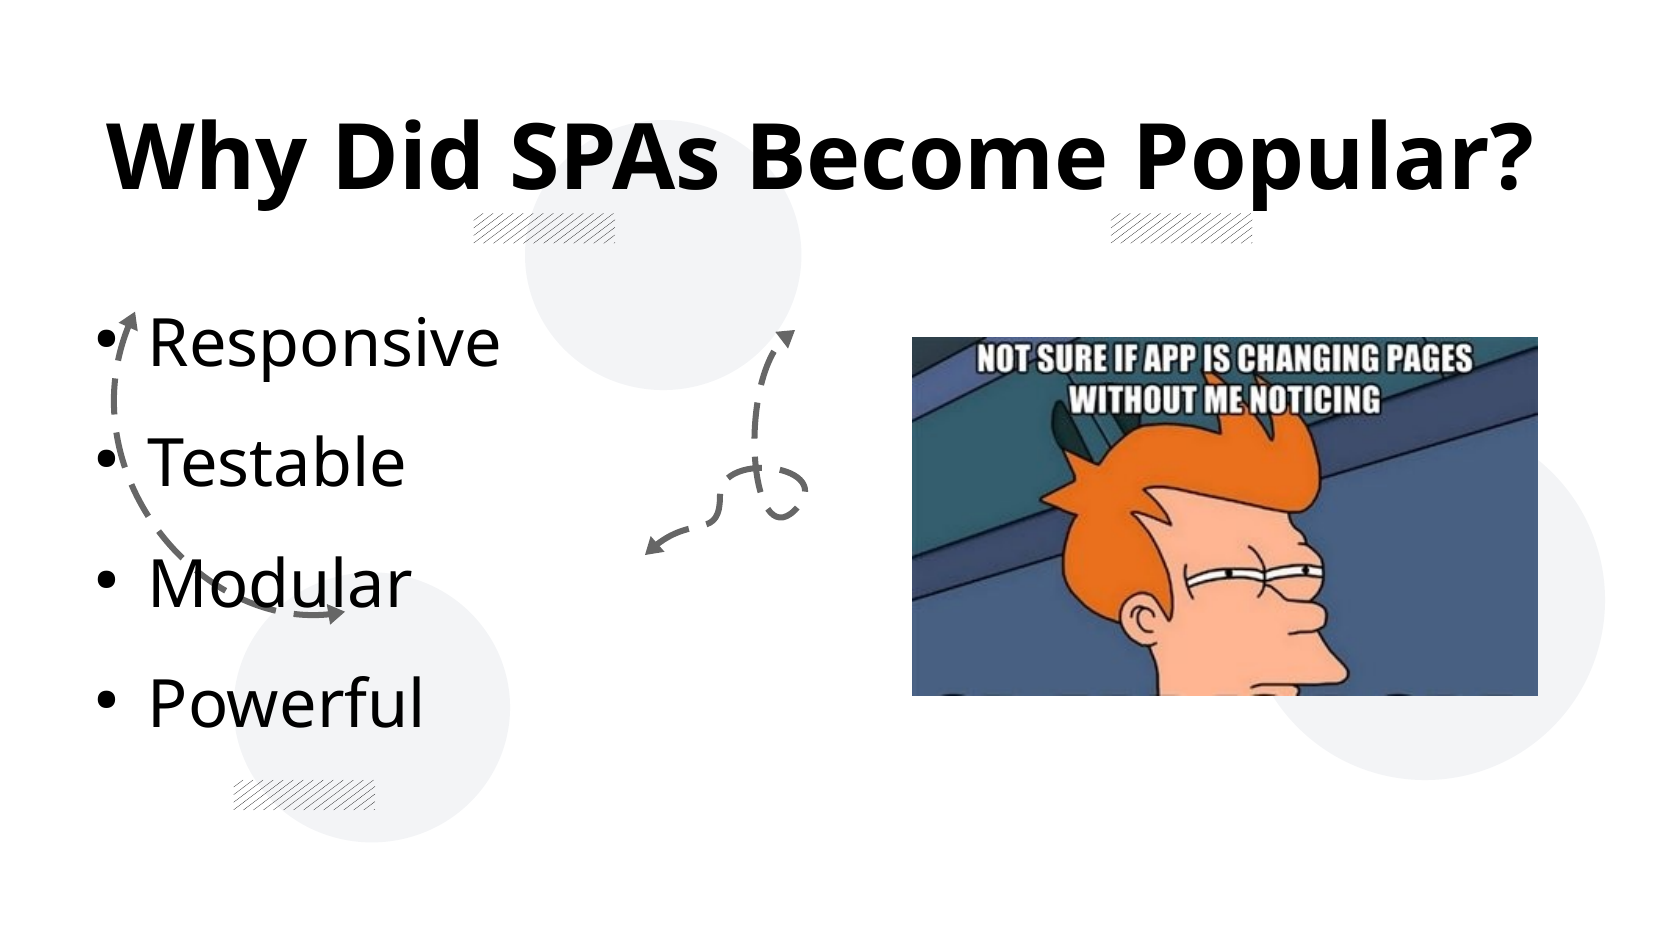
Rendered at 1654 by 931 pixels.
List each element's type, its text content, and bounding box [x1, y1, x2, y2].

list Responsive Testable Modular Powerful [76, 295, 1565, 835]
picture [912, 337, 1538, 696]
title Why Did SPAs Become Popular? [76, 76, 1565, 233]
